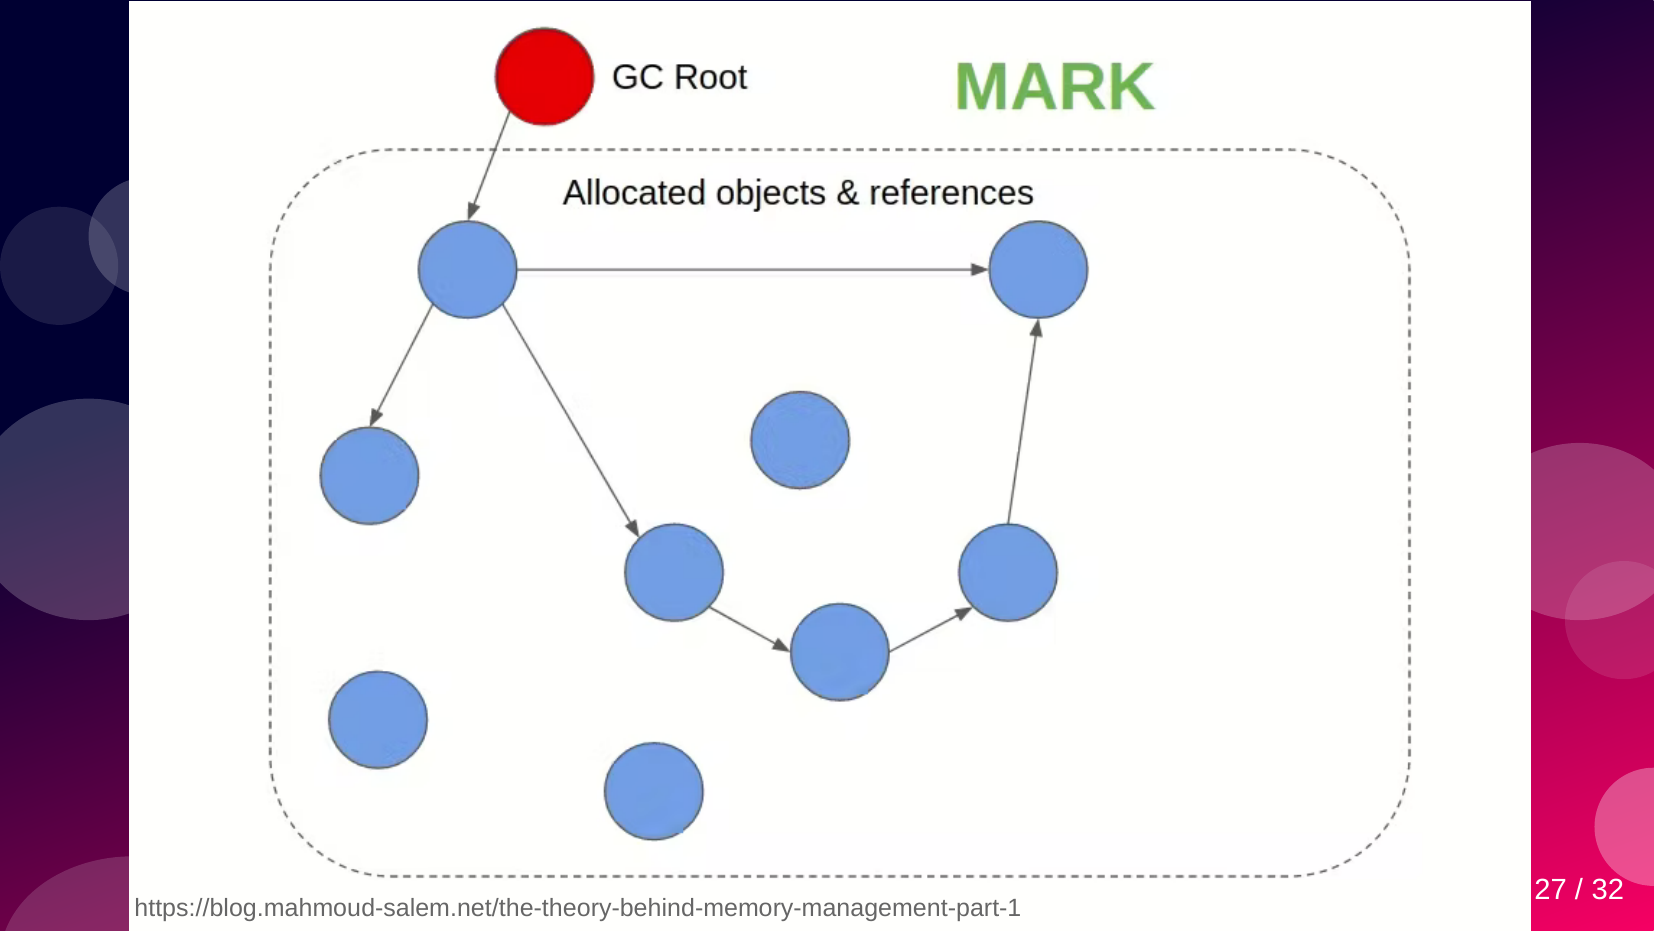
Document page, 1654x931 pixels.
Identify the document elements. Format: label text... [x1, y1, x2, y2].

text_box https://blog.mahmoud-salem.net/the-theory-behind-memory-management-part-1 [119, 885, 1477, 931]
picture [129, 1, 1531, 931]
